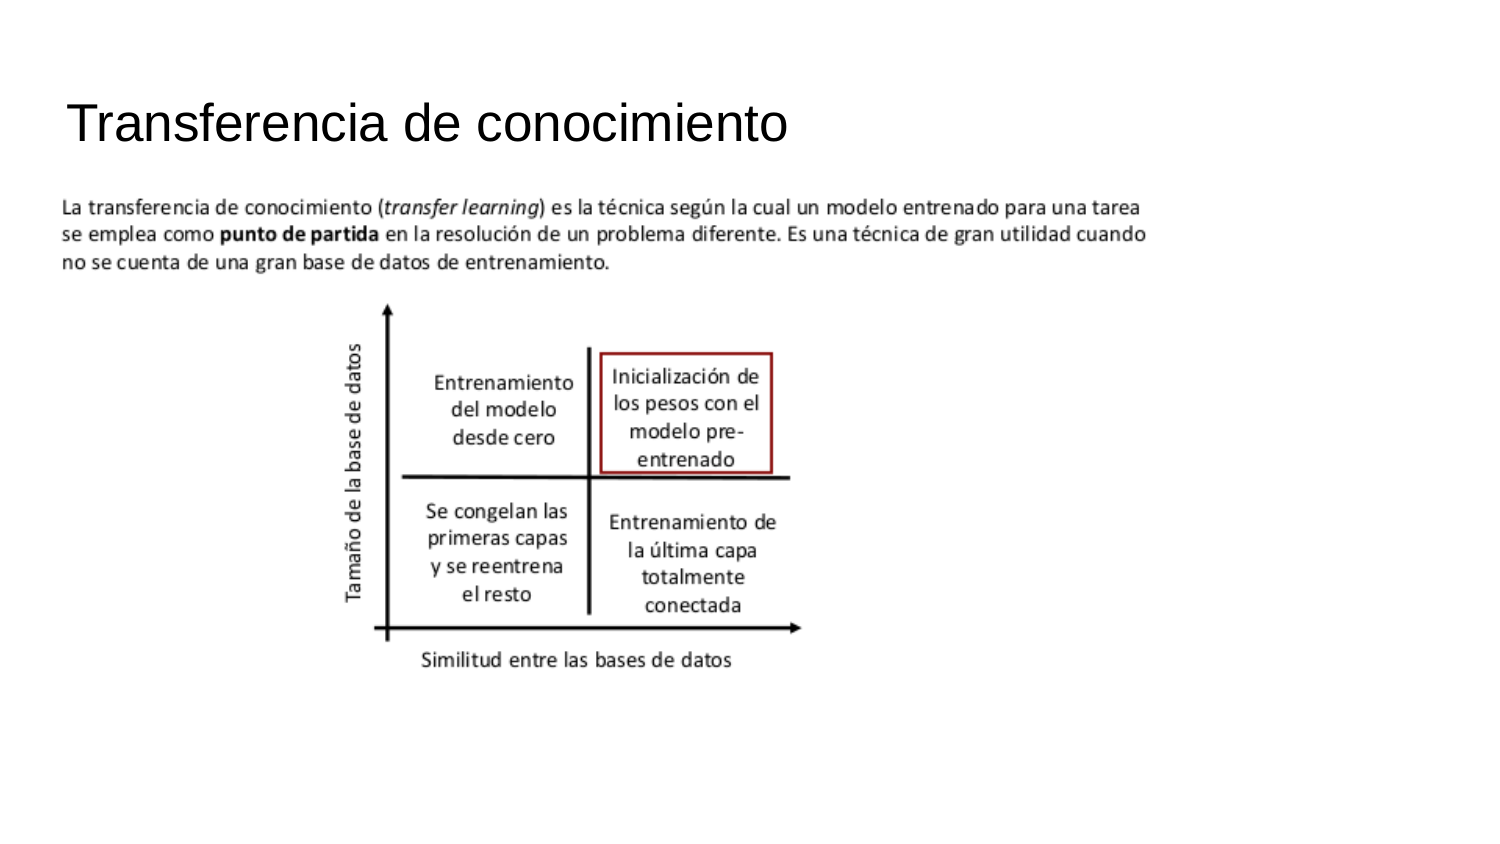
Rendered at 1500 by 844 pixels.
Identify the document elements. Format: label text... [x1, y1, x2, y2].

picture [51, 188, 1161, 697]
title Transferencia de conocimiento [51, 72, 1449, 167]
